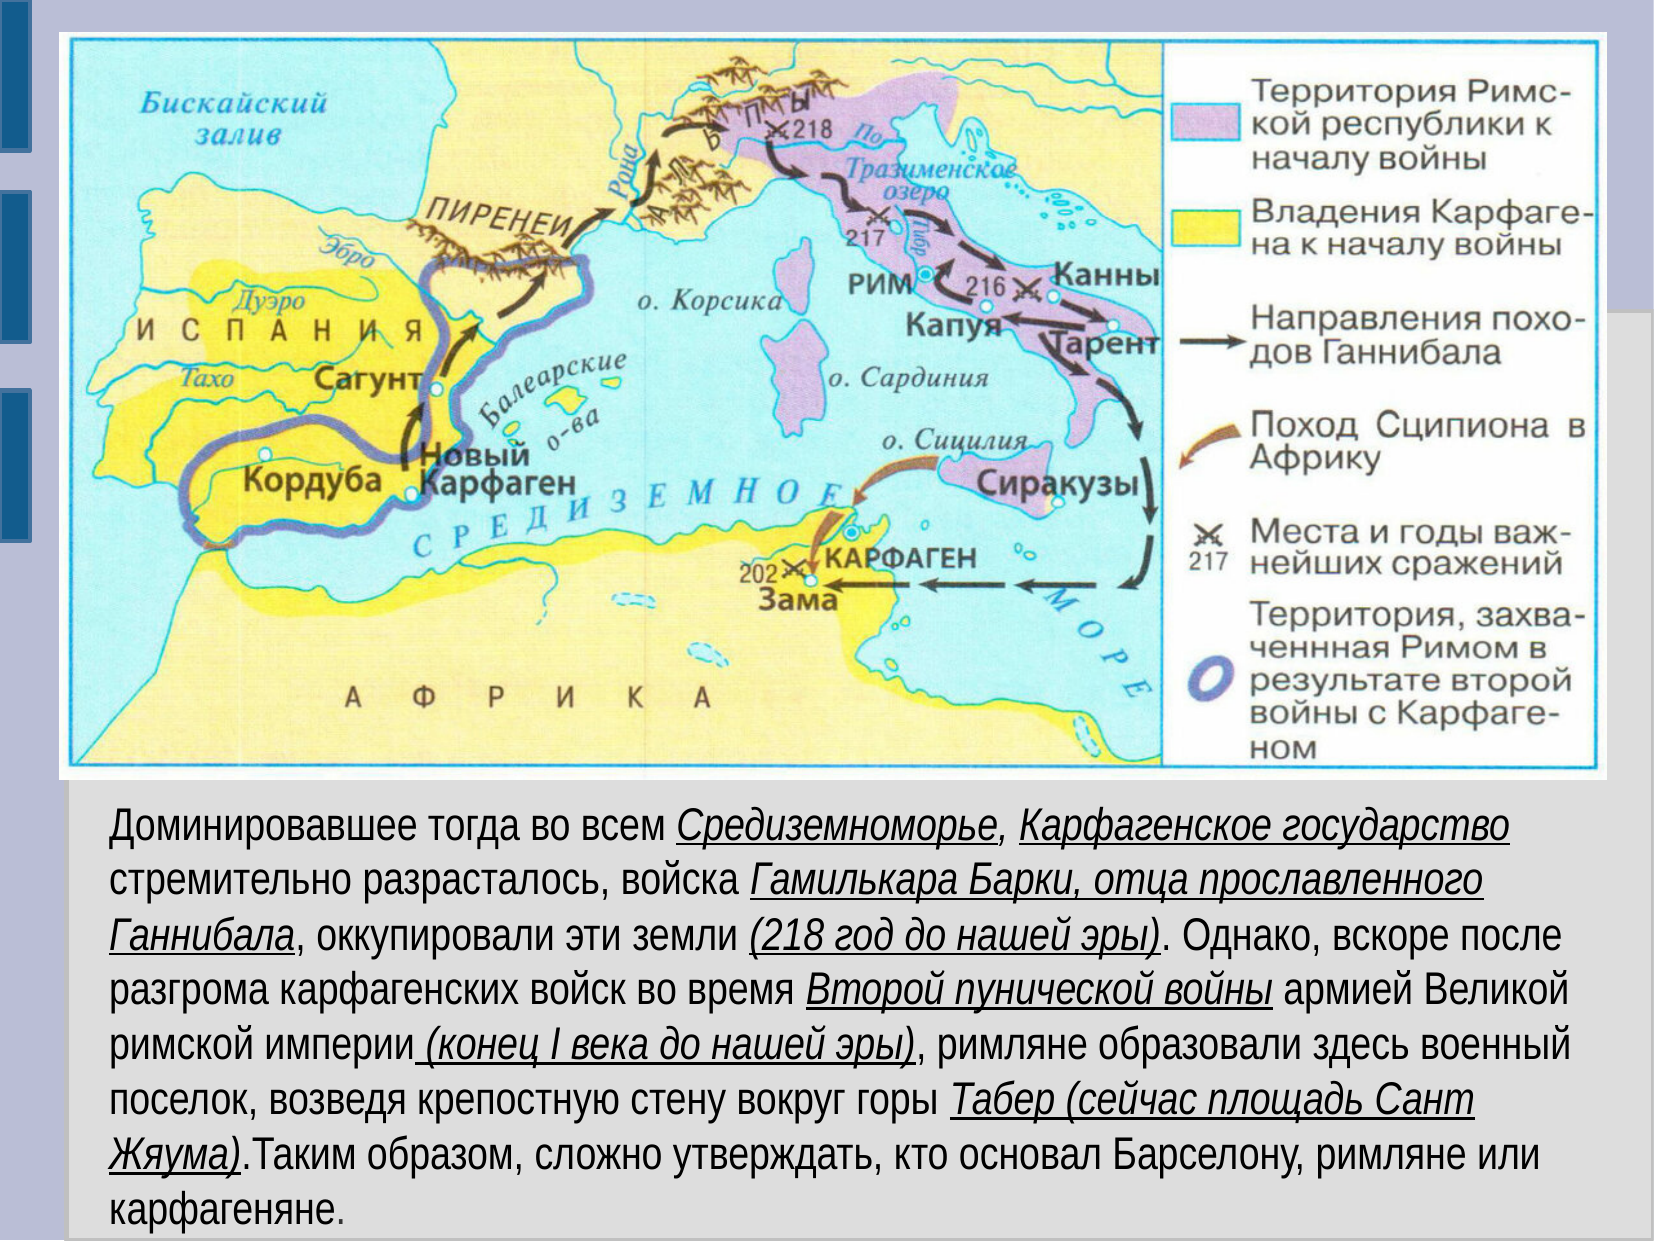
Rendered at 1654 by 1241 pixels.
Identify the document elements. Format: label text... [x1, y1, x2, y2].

title Доминировавшее тогда во всем Средиземноморье, Карфагенское государство стремительно разрасталось, войска Гамилькара Барки, отца прославленного Ганнибала, оккупировали эти земли (218 год до нашей эры). Однако, вскоре после разгрома карфагенских войск во время Второй пунической войны армией Великой римской империи (конец I века до нашей эры), римляне образовали здесь военный поселок, возведя крепостную стену вокруг горы Табер (сейчас площадь Сант Жяума).Таким образом, сложно утверждать, кто основал Барселону, римляне или карфагеняне. [94, 786, 1630, 1241]
picture [59, 32, 1607, 780]
